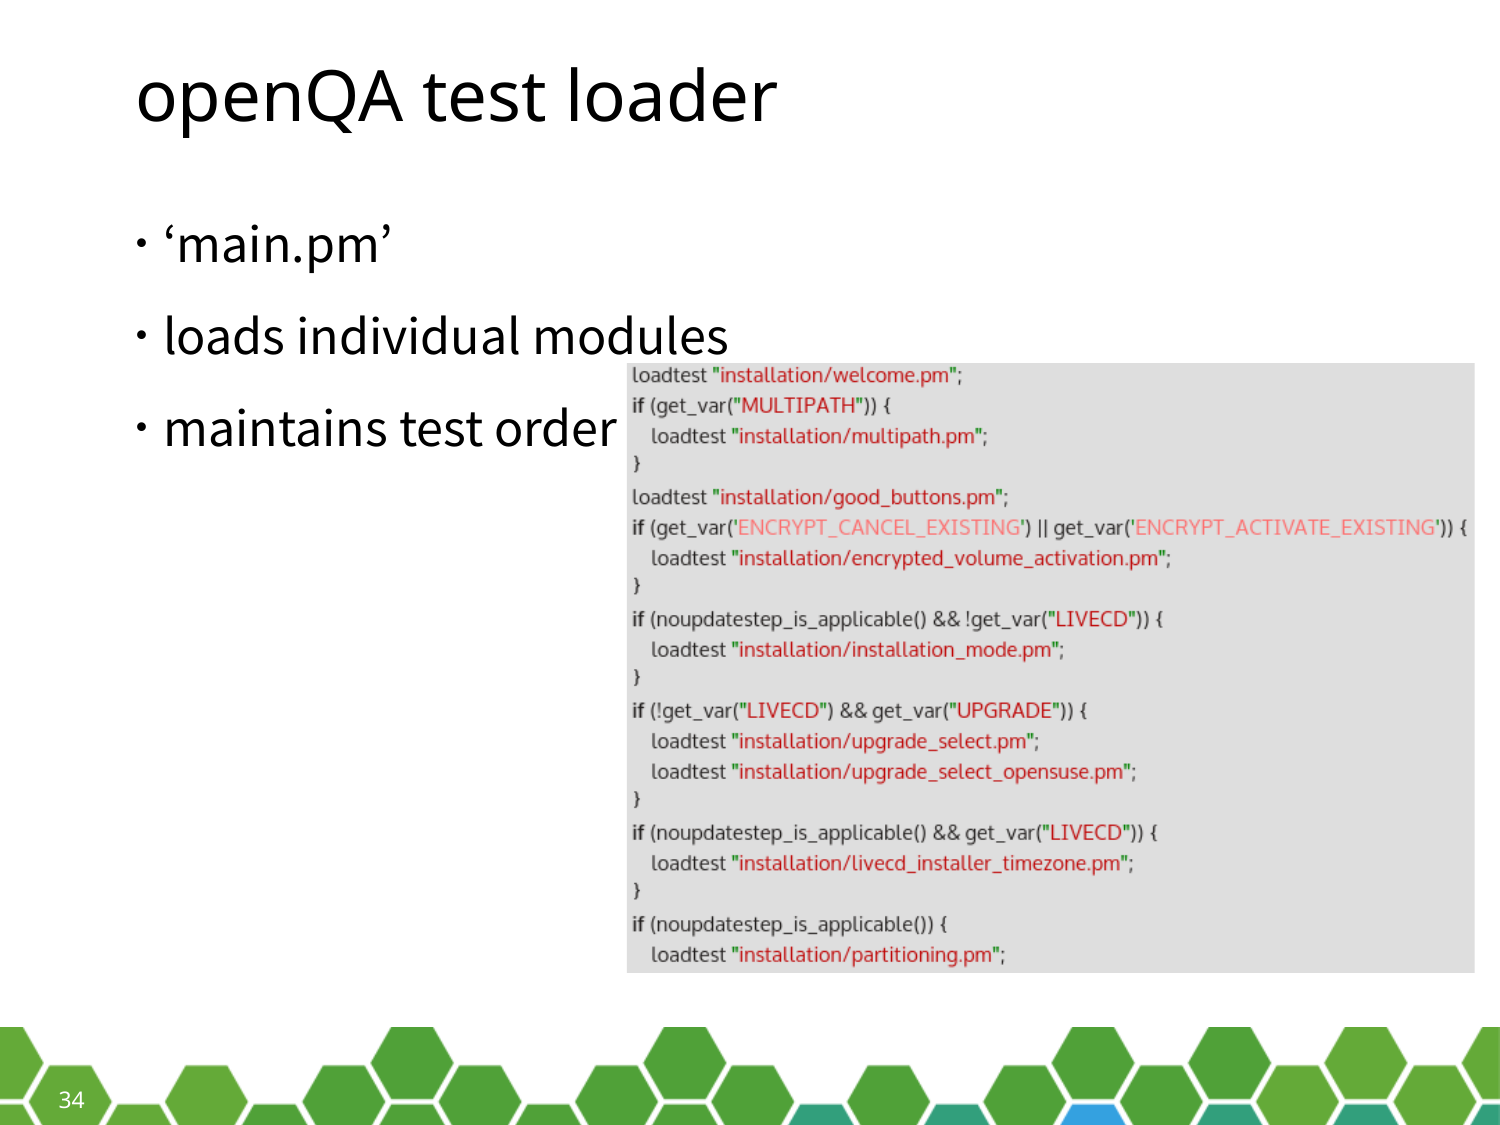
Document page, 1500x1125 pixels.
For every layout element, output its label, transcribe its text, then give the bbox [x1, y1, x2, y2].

picture [0, 1027, 1500, 1125]
picture [626, 363, 1475, 973]
list ‘main.pm’ loads individual modules maintains test order [135, 208, 817, 862]
title openQA test loader [135, 12, 1372, 175]
